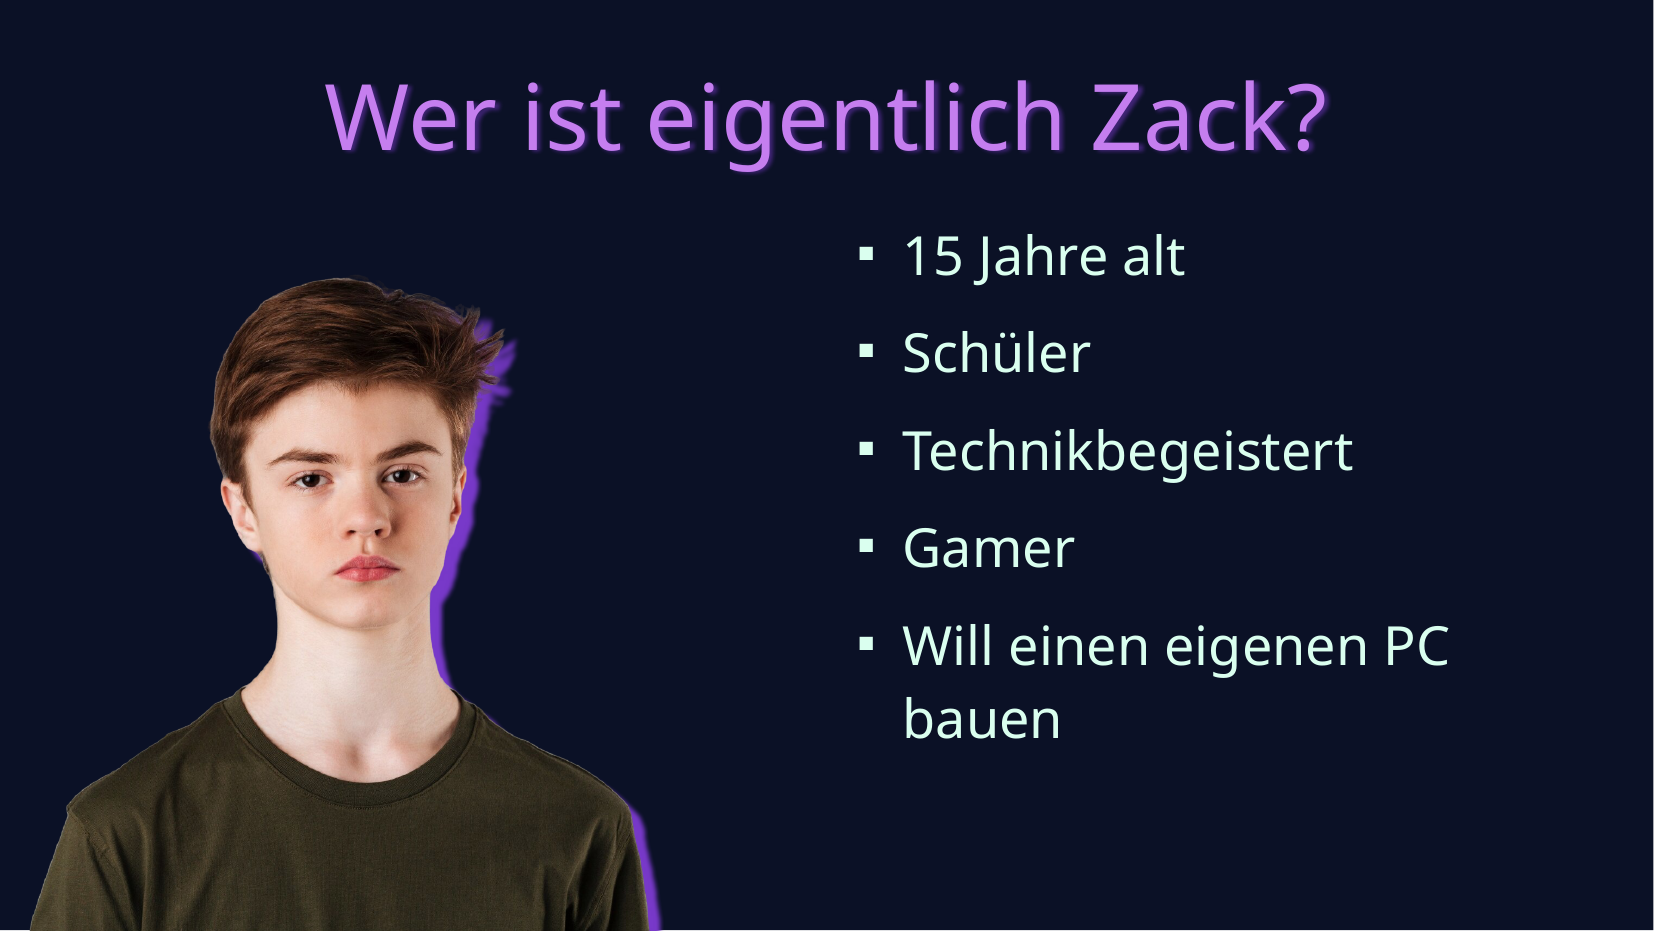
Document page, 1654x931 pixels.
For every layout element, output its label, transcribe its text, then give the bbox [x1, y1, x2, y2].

picture [0, 205, 713, 931]
title Wer ist eigentlich Zack? [82, 37, 1571, 193]
list 15 Jahre alt Schüler Technikbegeistert Gamer Will einen eigenen PC bauen [845, 217, 1572, 758]
